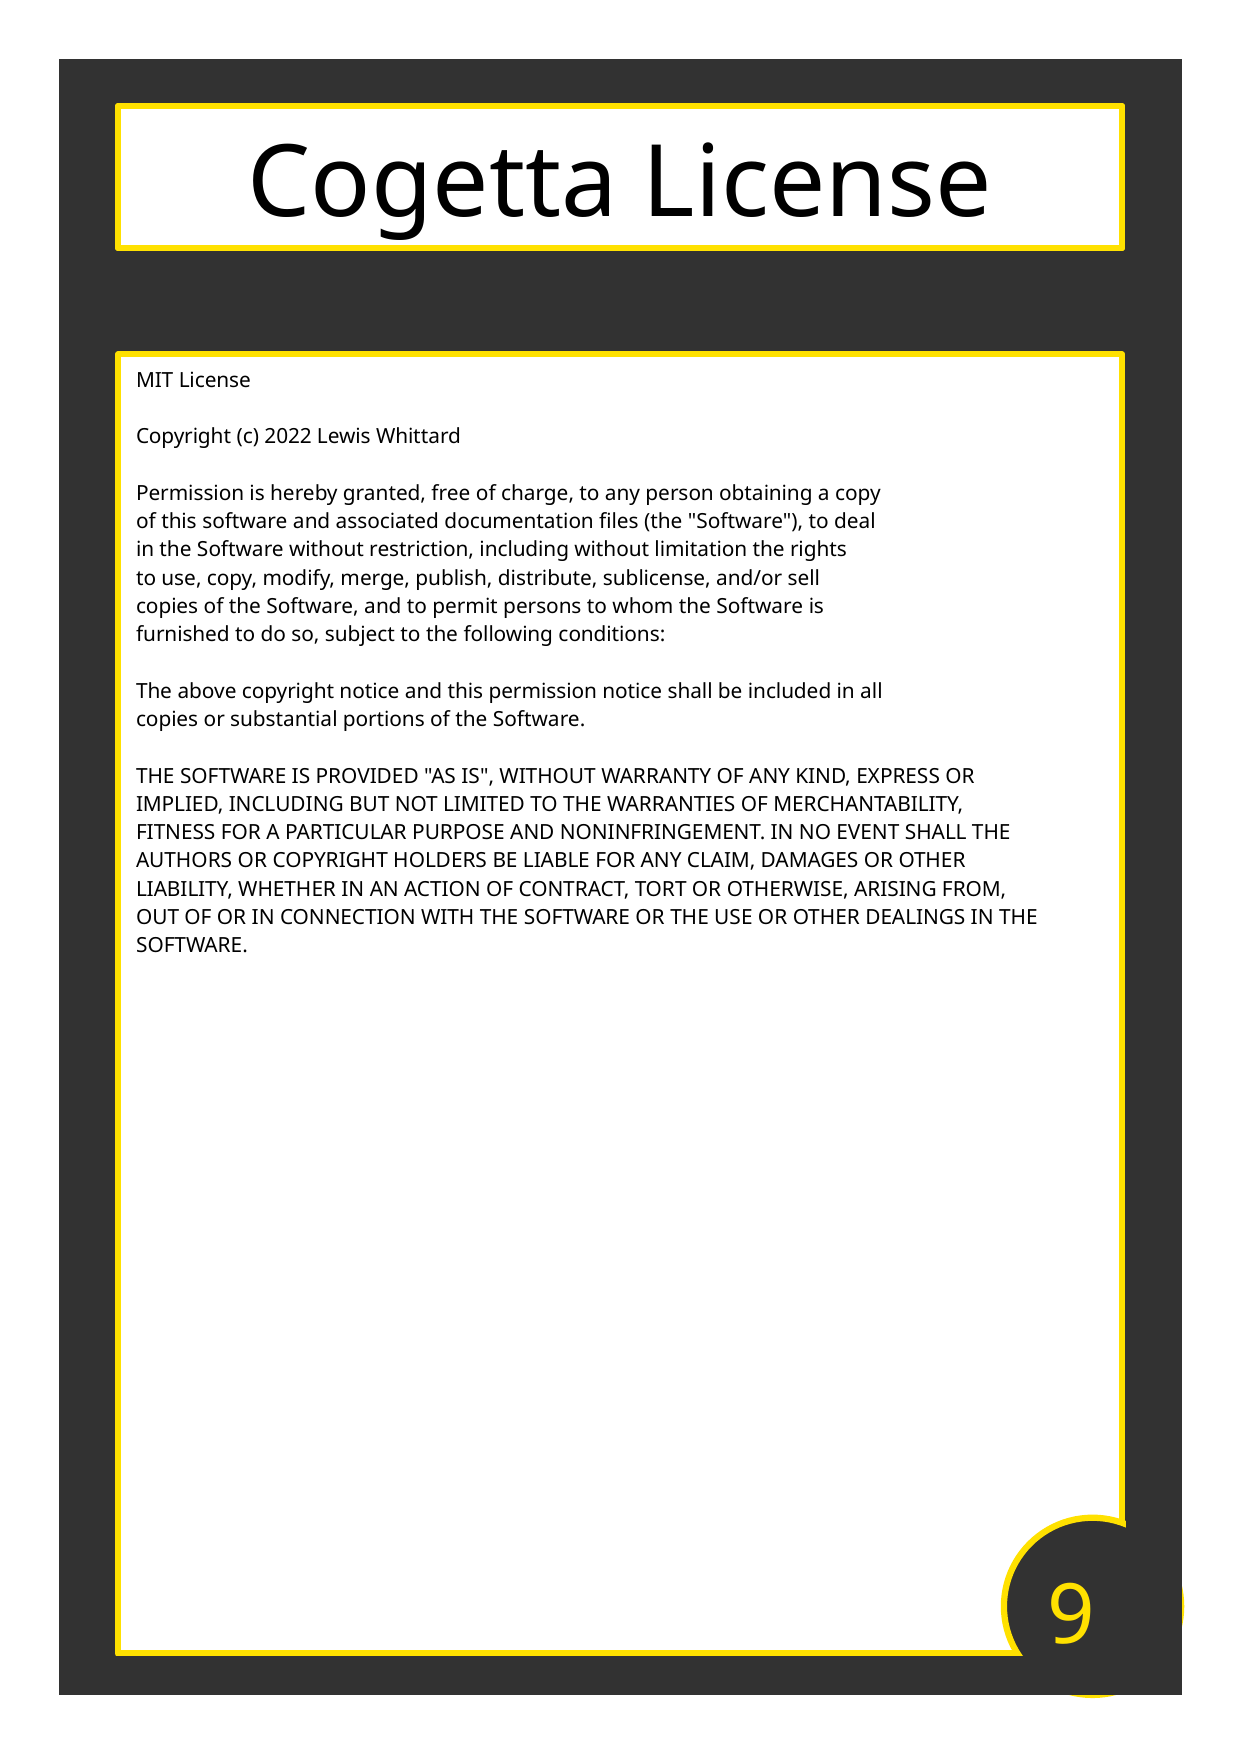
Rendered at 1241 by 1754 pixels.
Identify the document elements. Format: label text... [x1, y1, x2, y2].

text_box MIT License Copyright (c) 2022 Lewis Whittard Permission is hereby granted, free of charge, to any person obtaining a copy of this software and associated documentation files (the "Software"), to deal in the Software without restriction, including without limitation the rights to use, copy, modify, merge, publish, distribute, sublicense, and/or sell copies of the Software, and to permit persons to whom the Software is furnished to do so, subject to the following conditions: The above copyright notice and this permission notice shall be included in all copies or substantial portions of the Software. THE SOFTWARE IS PROVIDED "AS IS", WITHOUT WARRANTY OF ANY KIND, EXPRESS OR IMPLIED, INCLUDING BUT NOT LIMITED TO THE WARRANTIES OF MERCHANTABILITY, FITNESS FOR A PARTICULAR PURPOSE AND NONINFRINGEMENT. IN NO EVENT SHALL THE AUTHORS OR COPYRIGHT HOLDERS BE LIABLE FOR ANY CLAIM, DAMAGES OR OTHER LIABILITY, WHETHER IN AN ACTION OF CONTRACT, TORT OR OTHERWISE, ARISING FROM, OUT OF OR IN CONNECTION WITH THE SOFTWARE OR THE USE OR OTHER DEALINGS IN THE SOFTWARE. [118, 354, 1123, 1654]
text_box Cogetta License [118, 106, 1123, 249]
text_box 9 [1003, 1517, 1126, 1656]
text_box [59, 59, 1182, 1695]
